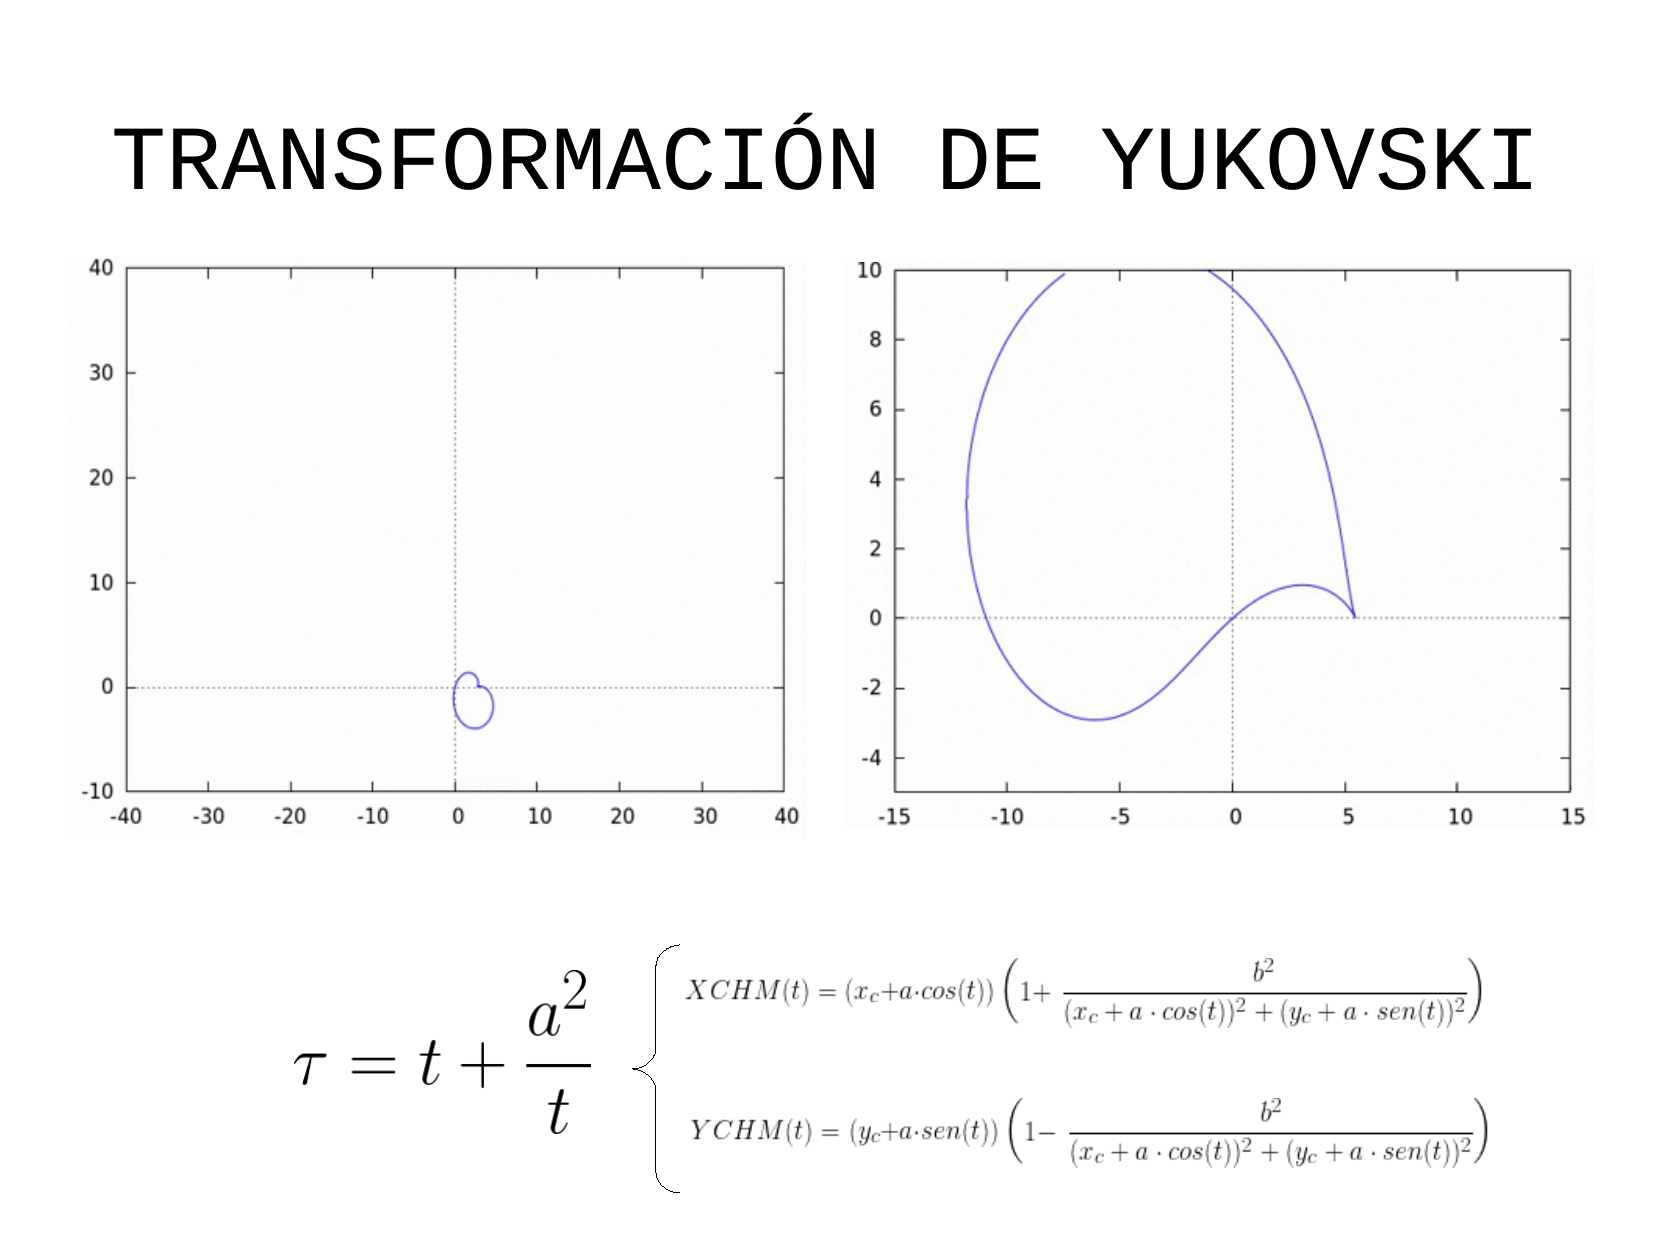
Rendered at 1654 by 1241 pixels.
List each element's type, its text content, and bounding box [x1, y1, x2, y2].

picture [685, 958, 1483, 1028]
picture [293, 969, 591, 1134]
picture [691, 1098, 1489, 1168]
picture [844, 262, 1595, 827]
picture [70, 256, 807, 839]
title TRANSFORMACIÓN DE YUKOVSKI [82, 49, 1571, 257]
